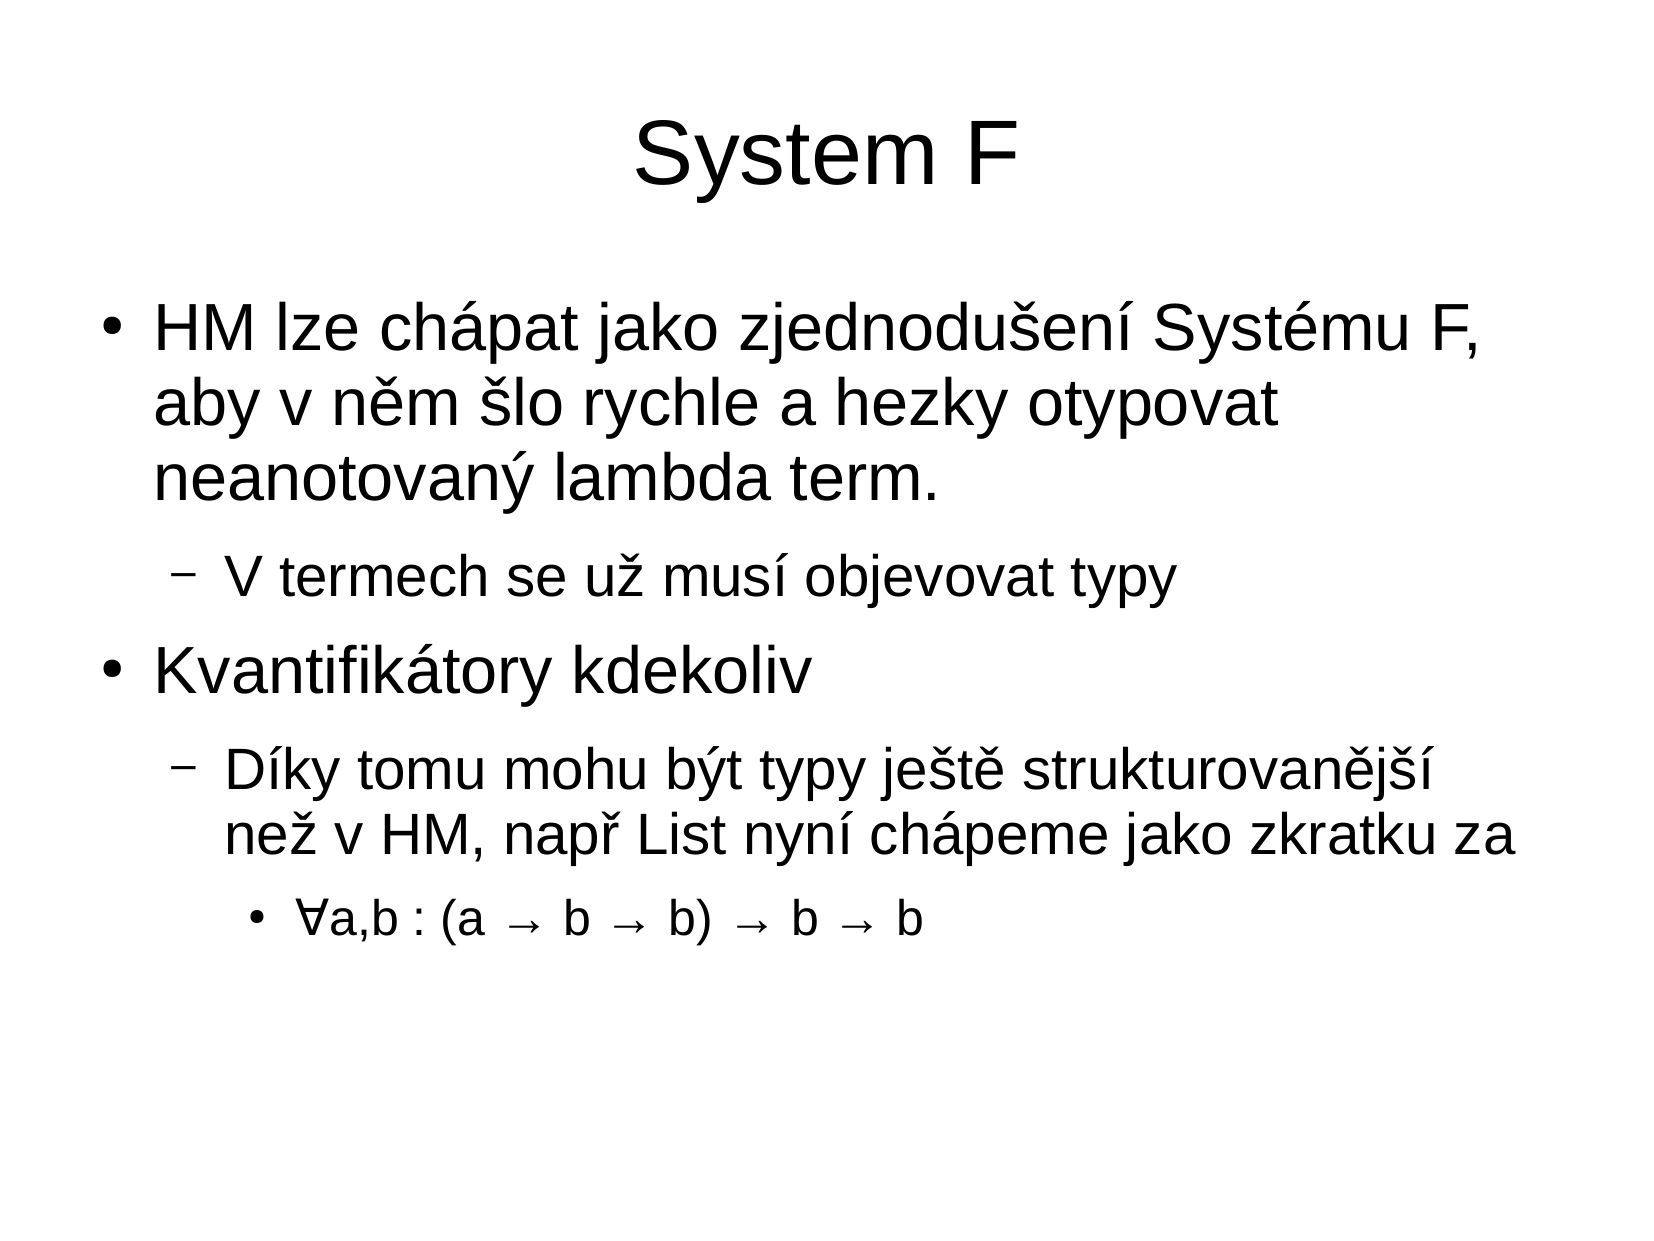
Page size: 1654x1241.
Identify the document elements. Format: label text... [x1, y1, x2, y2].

list HM lze chápat jako zjednodušení Systému F, aby v něm šlo rychle a hezky otypovat neanotovaný lambda term. V termech se už musí objevovat typy Kvantifikátory kdekoliv Díky tomu mohu být typy ještě strukturovanější než v HM, např List nyní chápeme jako zkratku za ∀a,b : (a → b → b) → b → b [82, 290, 1538, 1010]
title System F [82, 49, 1571, 257]
